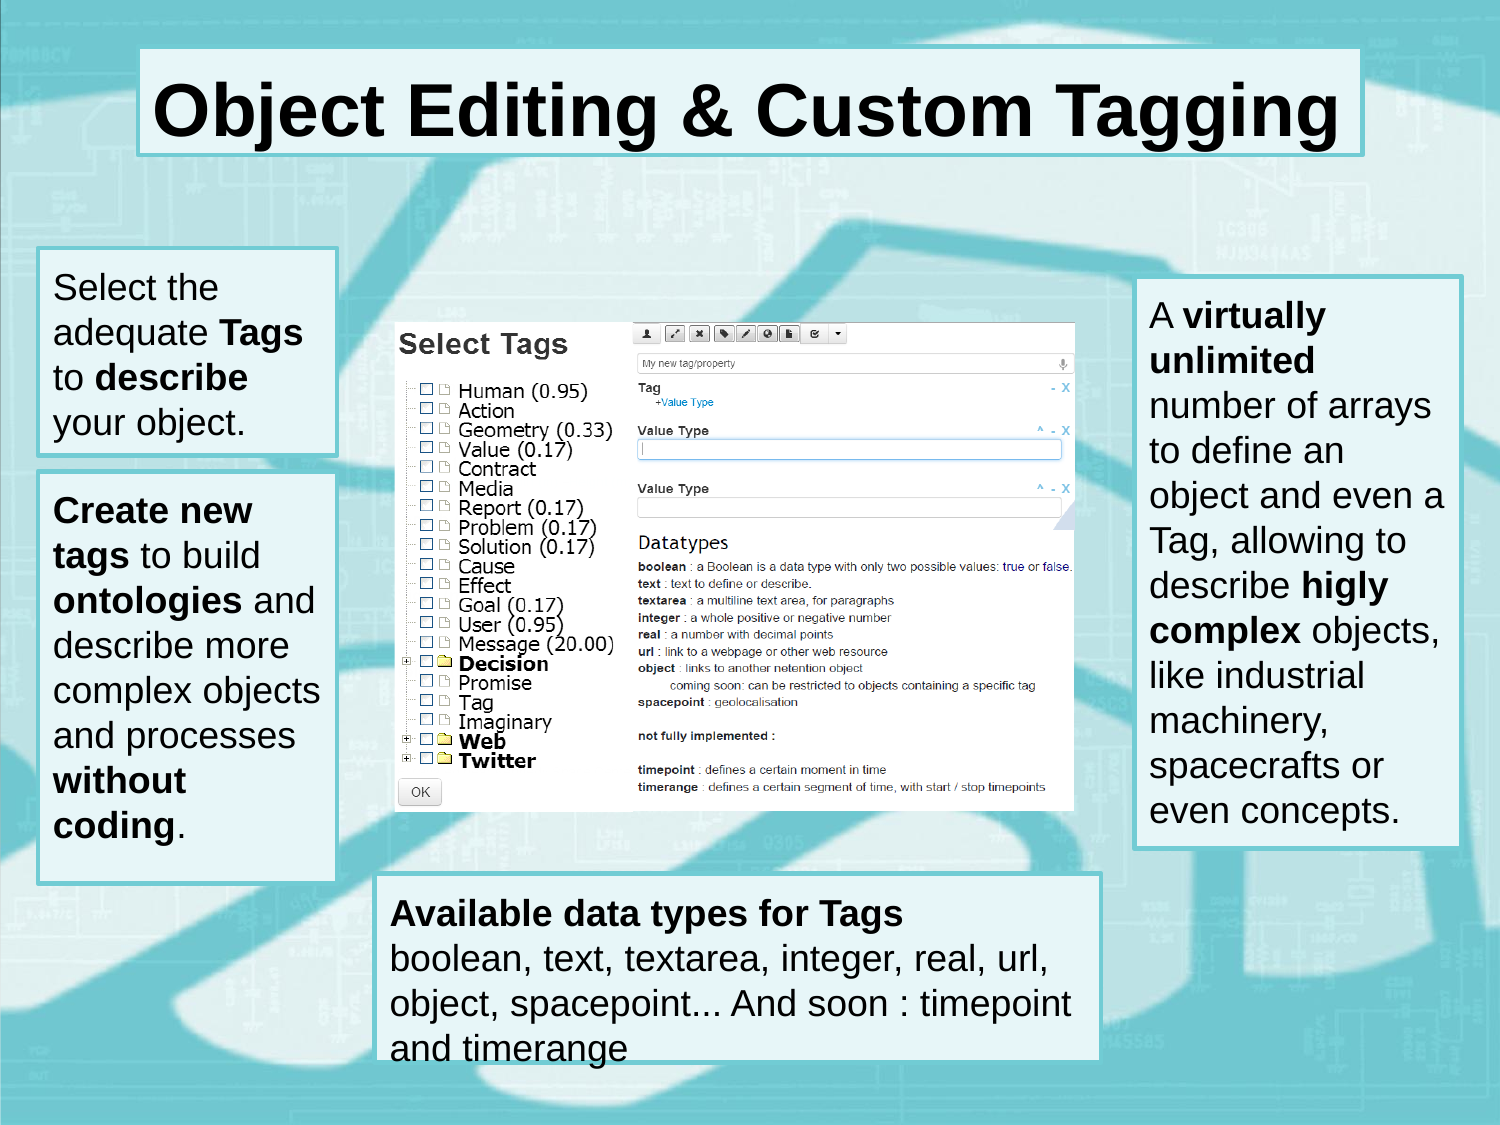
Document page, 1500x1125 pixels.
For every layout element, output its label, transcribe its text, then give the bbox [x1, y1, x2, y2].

text_box Object Editing & Custom Tagging [138, 46, 1363, 155]
text_box [0, 0, 1500, 1125]
text_box Select the adequate Tags to describe your object. [37, 248, 338, 456]
text_box Available data types for Tags boolean, text, textarea, integer, real, url, object, spacepoint... And soon : timepoint and timerange [374, 873, 1102, 1063]
text_box A virtually unlimited number of arrays to define an object and even a Tag, allowing to describe higly complex objects, like industrial machinery, spacecrafts or even concepts. [1134, 276, 1462, 849]
text_box Create new tags to build ontologies and describe more complex objects and processes without coding. [37, 471, 338, 884]
